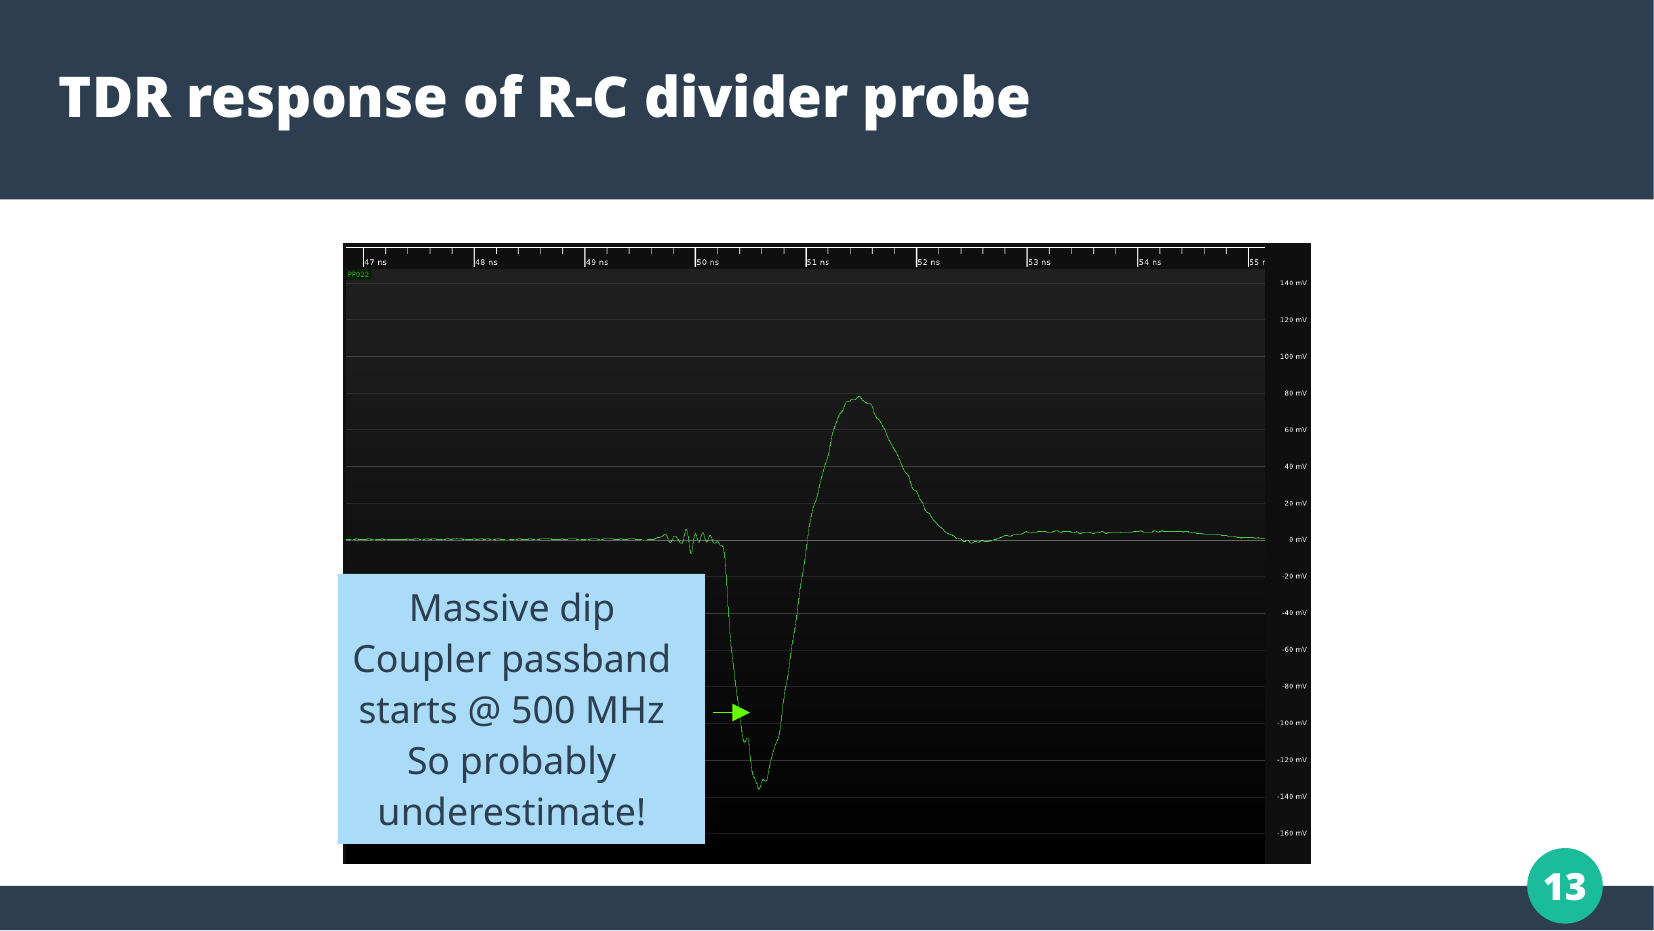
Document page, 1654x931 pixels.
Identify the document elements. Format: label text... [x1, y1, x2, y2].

text_box Massive dip Coupler passband starts @ 500 MHz So probably underestimate! [337, 592, 705, 826]
picture [343, 243, 1311, 864]
title TDR response of R-C divider probe [59, 37, 1595, 155]
